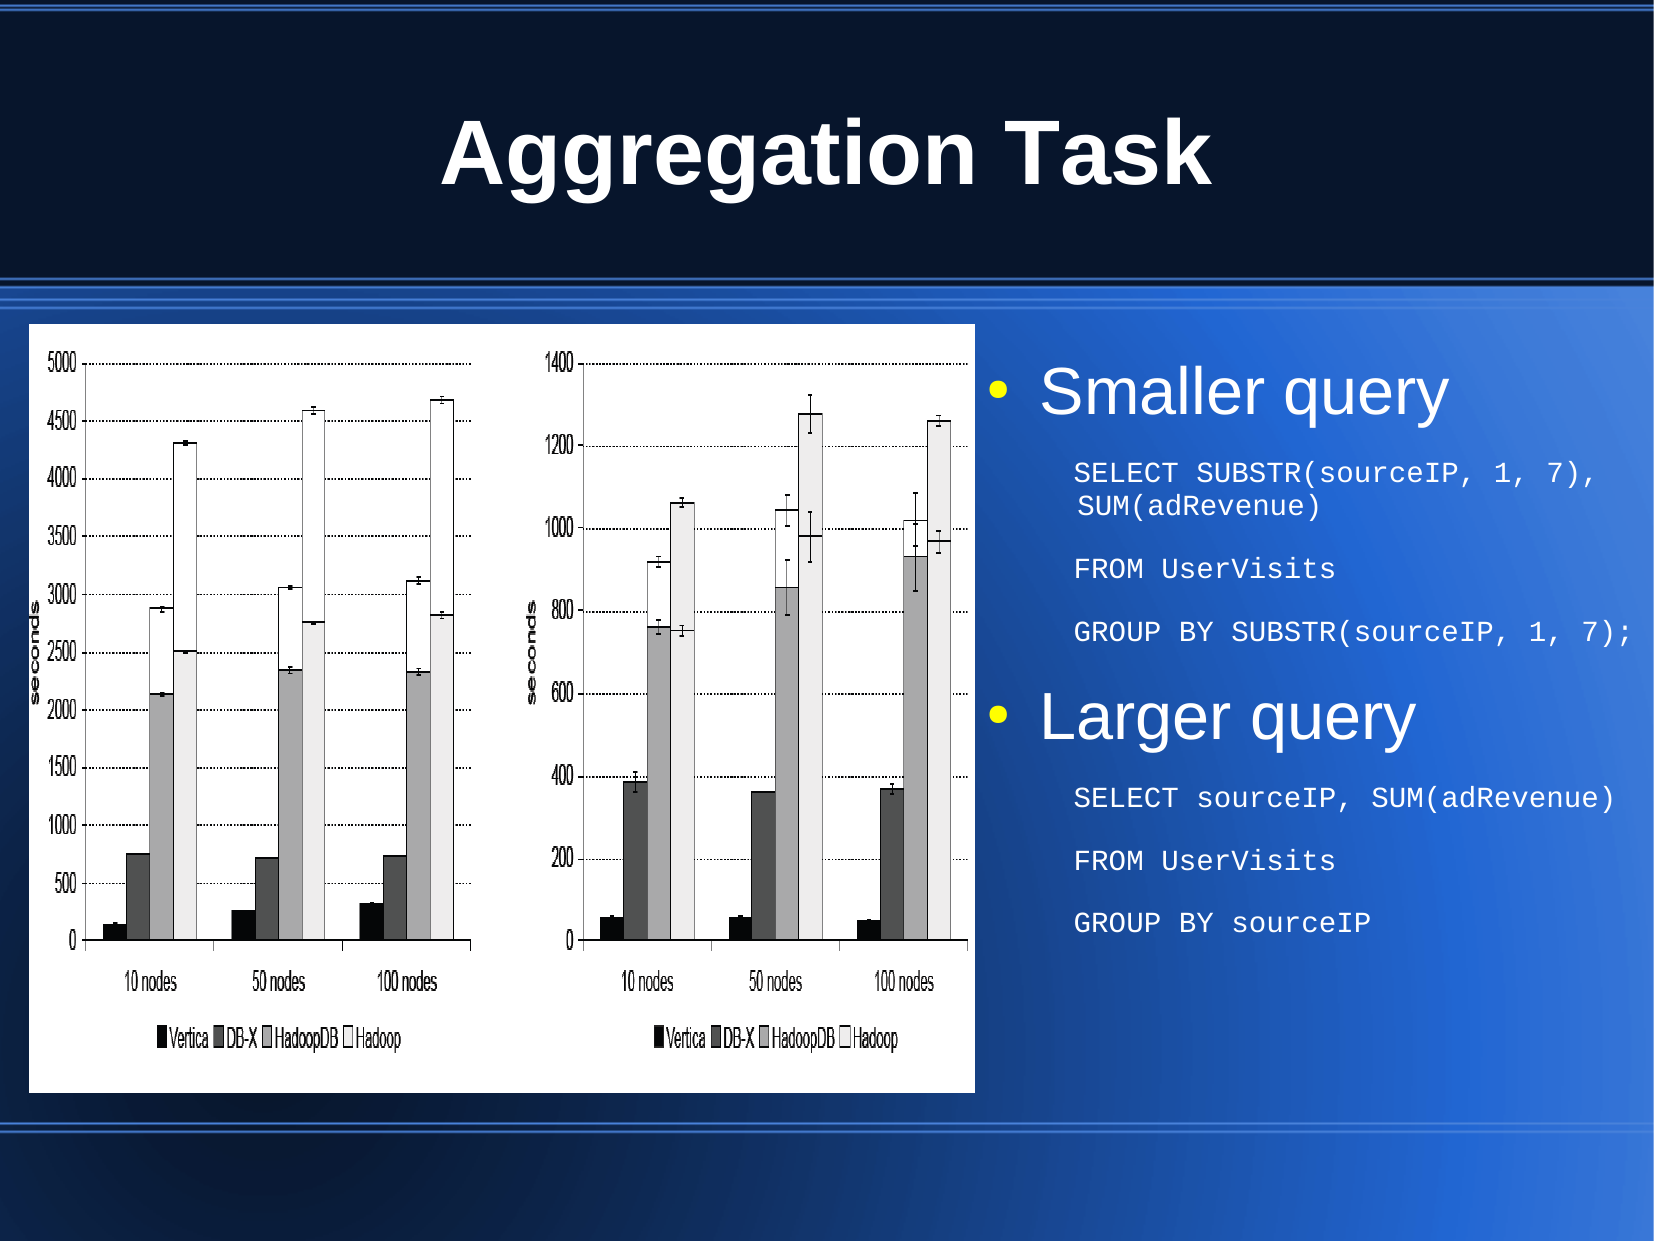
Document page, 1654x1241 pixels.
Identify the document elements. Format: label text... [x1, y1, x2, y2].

title Aggregation Task [82, 49, 1571, 257]
list Smaller query SELECT SUBSTR(sourceIP, 1, 7), SUM(adRevenue) FROM UserVisits GROUP BY SUBSTR(sourceIP, 1, 7); Larger query SELECT sourceIP, SUM(adRevenue) FROM UserVisits GROUP BY sourceIP [975, 354, 1654, 1057]
picture [0, 0, 1654, 1241]
